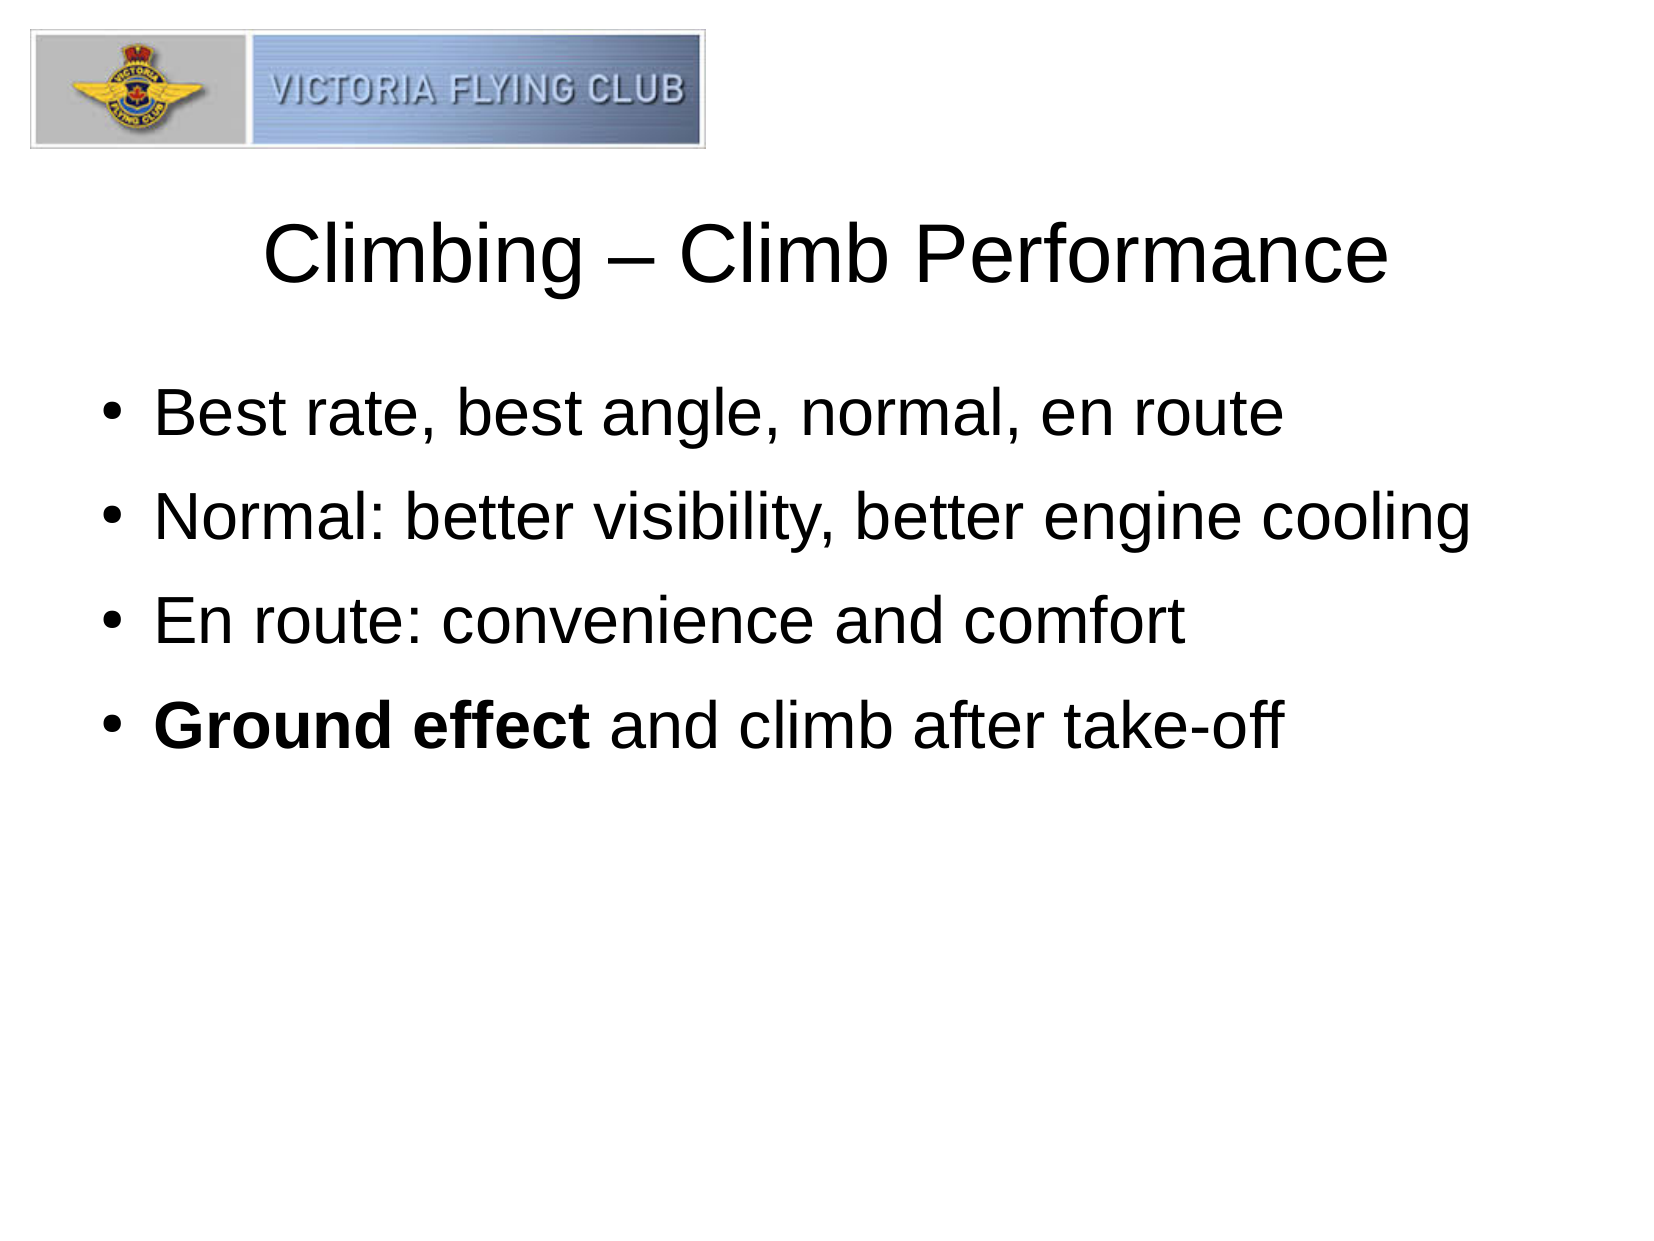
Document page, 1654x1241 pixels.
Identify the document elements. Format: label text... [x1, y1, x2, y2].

picture [30, 29, 706, 149]
title Climbing – Climb Performance [82, 150, 1571, 358]
list Best rate, best angle, normal, en route Normal: better visibility, better engine cooling En route: convenience and comfort Ground effect and climb after take-off [82, 375, 1571, 1095]
